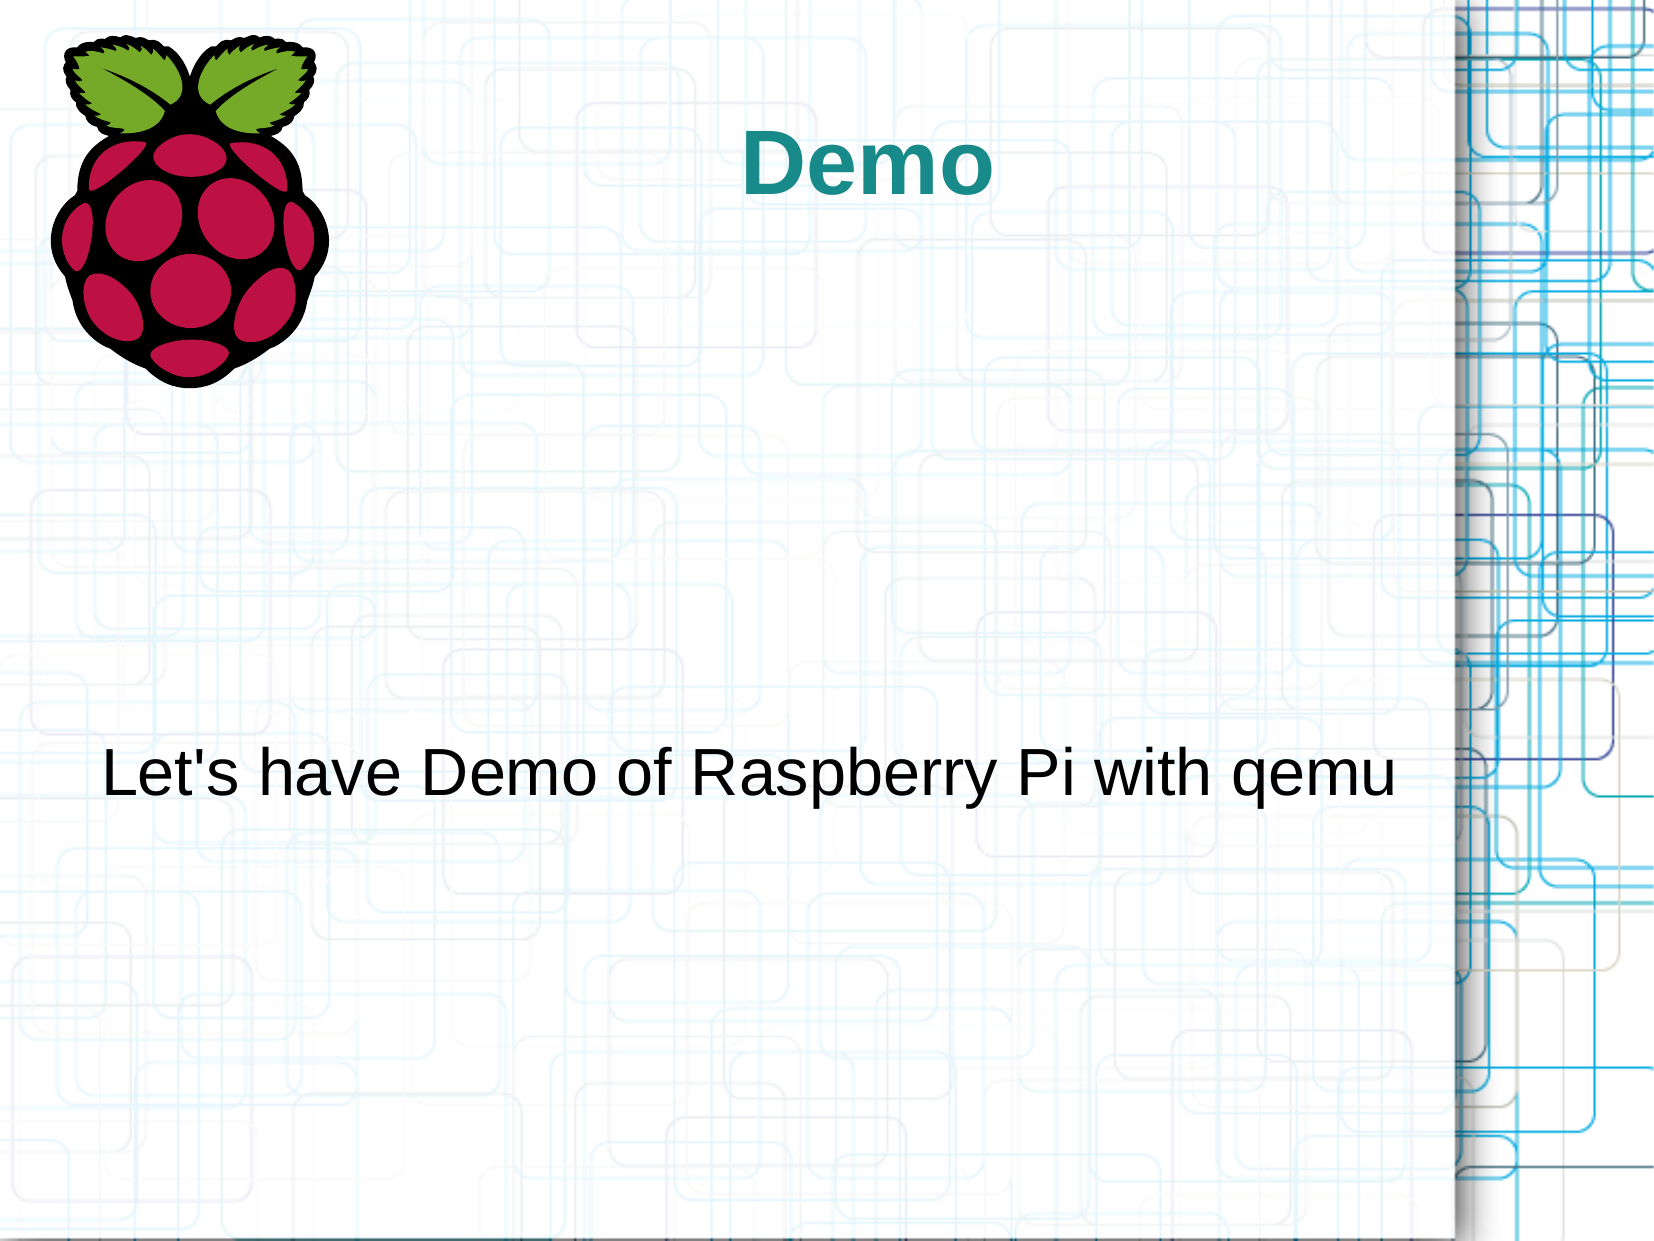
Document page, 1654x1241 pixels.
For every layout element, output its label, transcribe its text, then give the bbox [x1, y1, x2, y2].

subtitle Let's have Demo of Raspberry Pi with qemu [82, 412, 1418, 1132]
picture [0, 0, 1654, 1241]
title Demo [331, 59, 1548, 267]
